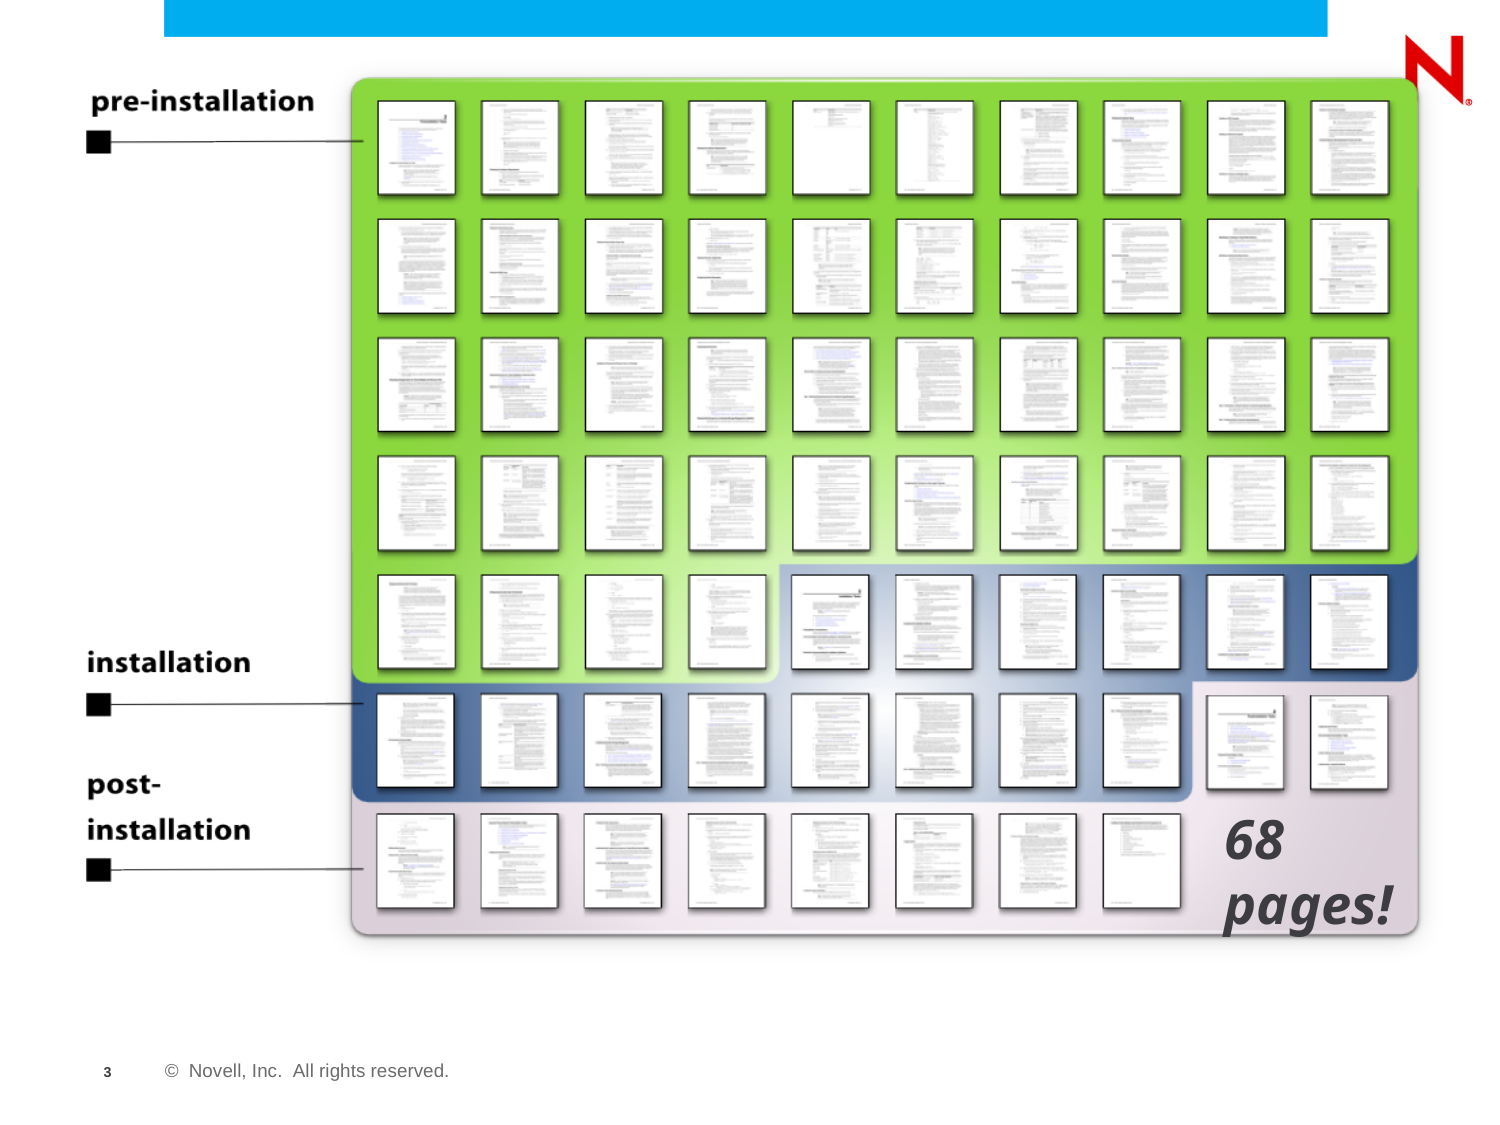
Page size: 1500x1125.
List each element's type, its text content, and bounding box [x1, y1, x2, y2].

picture [55, 32, 1473, 1013]
text_box 68 pages! [1209, 797, 1449, 943]
